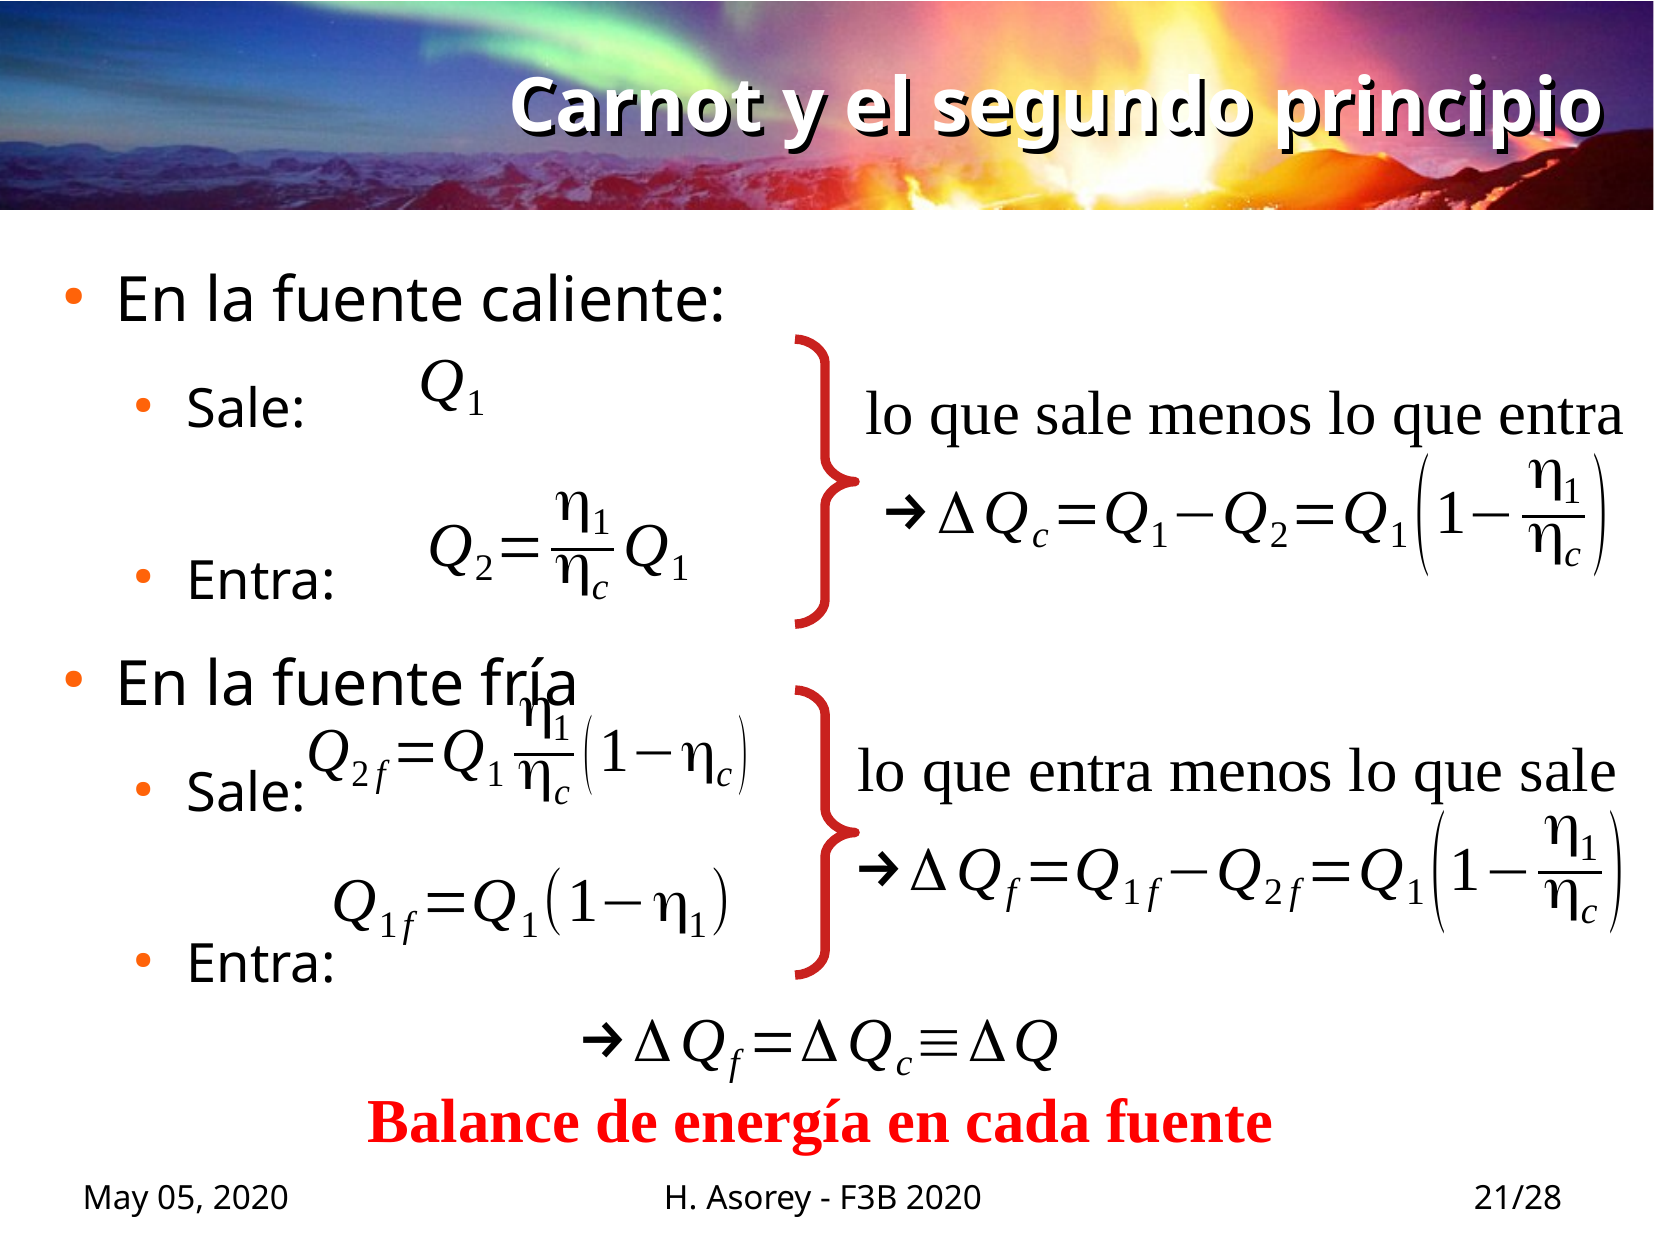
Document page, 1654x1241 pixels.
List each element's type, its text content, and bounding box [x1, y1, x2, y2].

chart [857, 378, 1635, 581]
title Carnot y el segundo principio [45, 15, 1606, 191]
chart [325, 865, 738, 946]
chart [300, 694, 756, 813]
chart [412, 345, 492, 424]
picture [0, 1, 1654, 210]
list En la fuente caliente: Sale: Entra: En la fuente fría Sale: Entra: [45, 255, 1606, 1156]
chart [848, 734, 1632, 938]
chart [360, 1005, 1283, 1156]
chart [421, 489, 696, 607]
